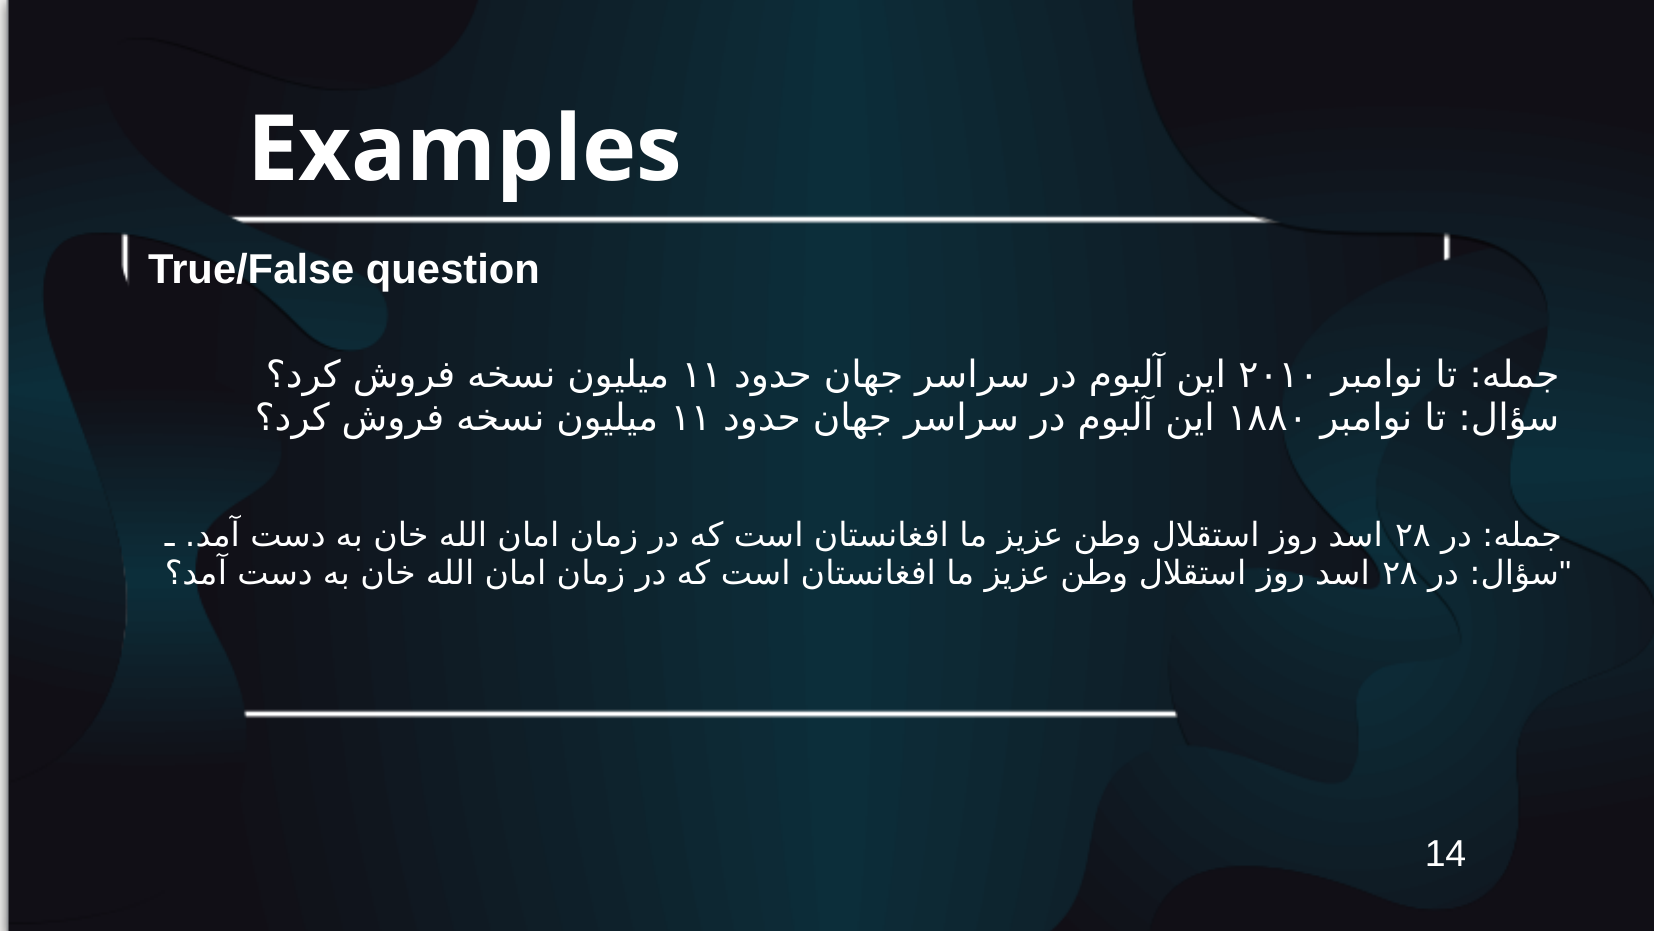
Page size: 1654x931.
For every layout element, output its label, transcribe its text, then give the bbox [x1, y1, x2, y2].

text_box جمله: در ۲۸ اسد روز استقلال وطن عزیز ما افغانستان است که در زمان امان الله خان به دست آمد. ـ سؤال: در ۲۸ اسد روز استقلال وطن عزیز ما افغانستان است که در زمان امان الله خان به دست آمد؟" [150, 508, 1586, 601]
text_box جمله: تا نوامبر ۲۰۱۰ این آلبوم در سراسر جهان حدود ۱۱ میلیون نسخه فروش کرد؟ سؤال: تا نوامبر ۱۸۸۰ این آلبوم در سراسر جهان حدود ۱۱ میلیون نسخه فروش کرد؟ [240, 345, 1575, 447]
text_box True/False question [133, 238, 556, 301]
text_box Examples [232, 75, 1186, 197]
text_box 14 [1410, 825, 1576, 882]
picture [0, 0, 1654, 931]
